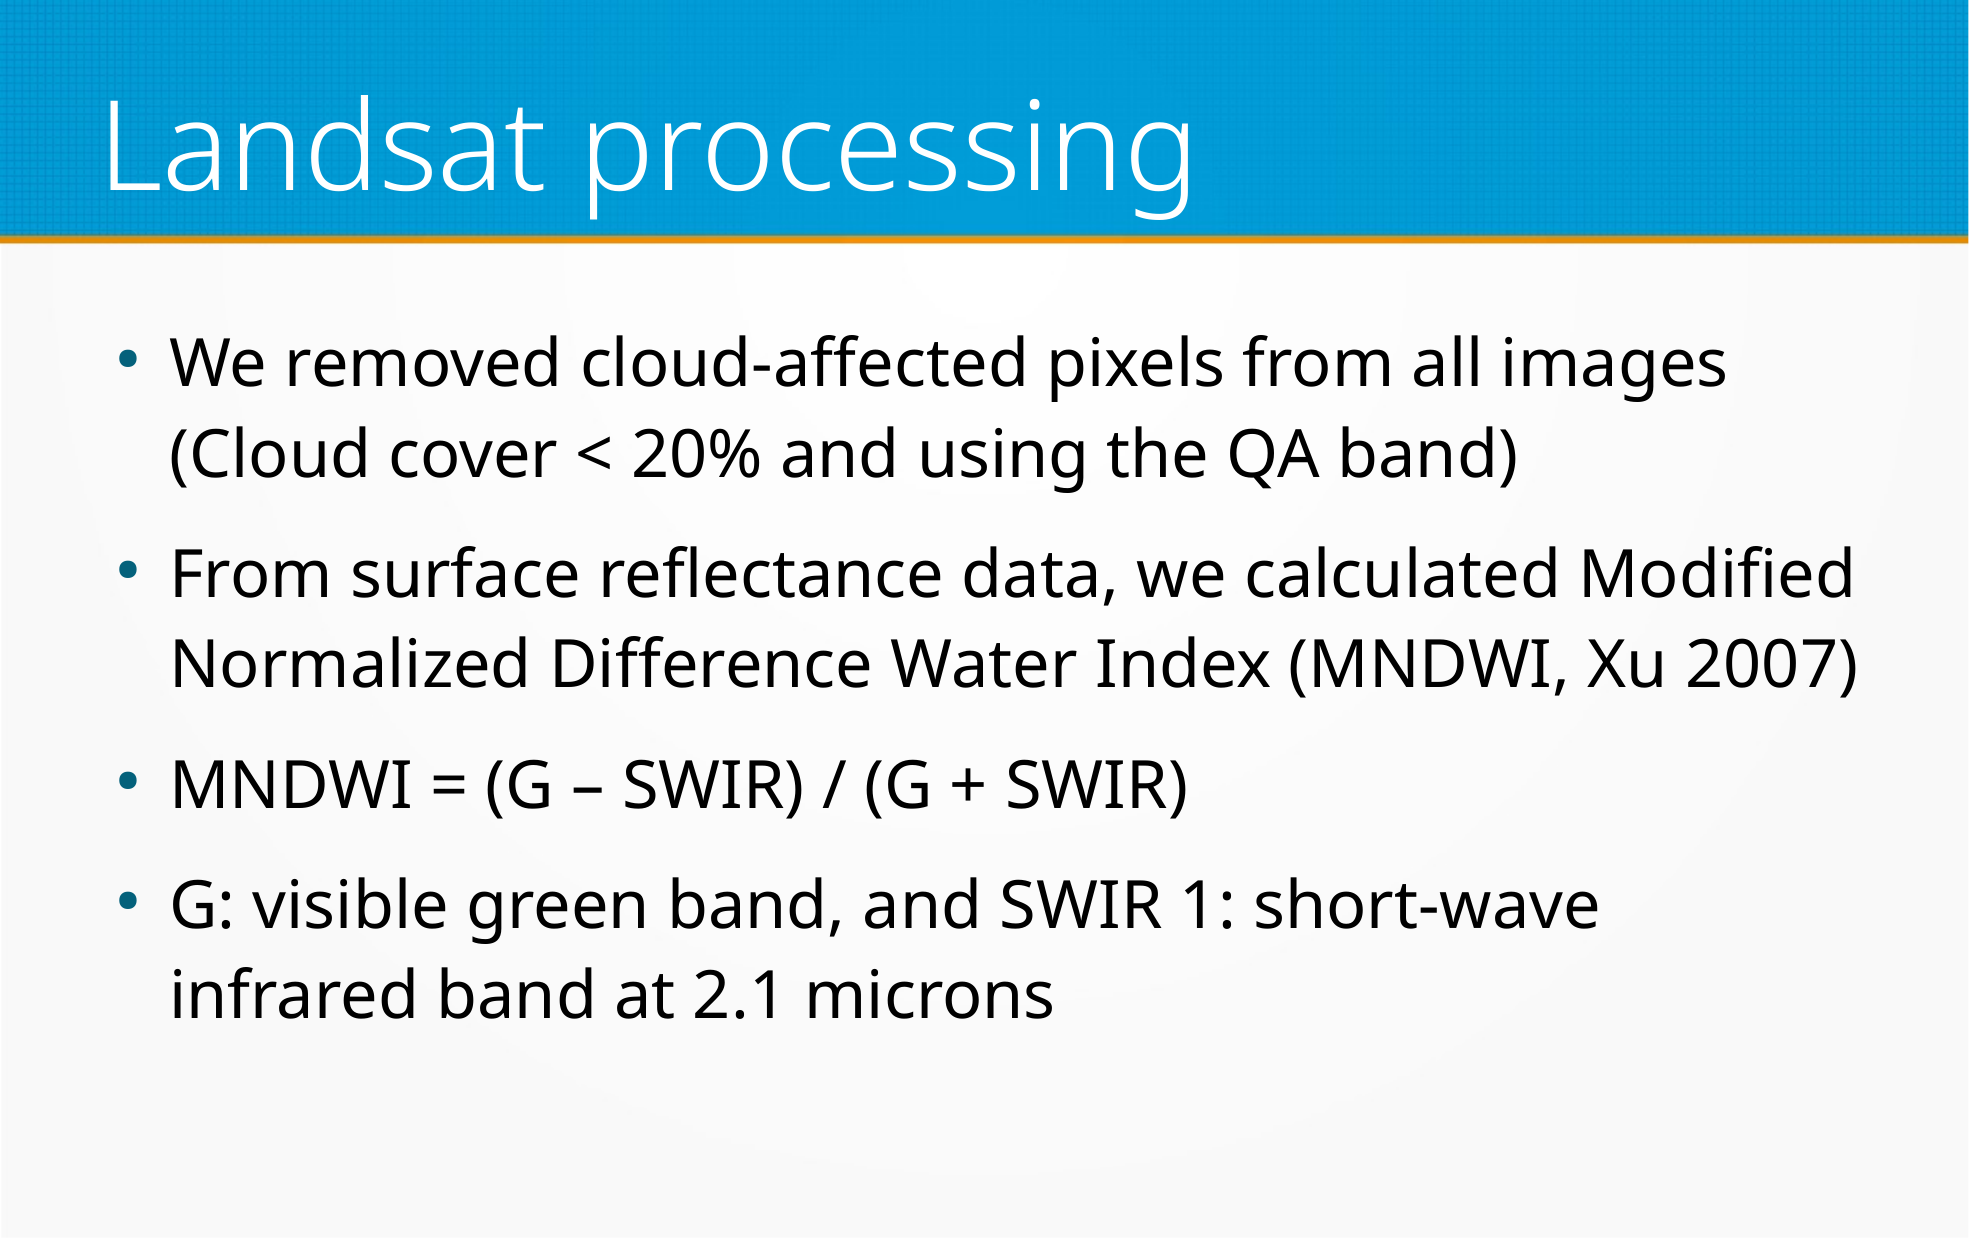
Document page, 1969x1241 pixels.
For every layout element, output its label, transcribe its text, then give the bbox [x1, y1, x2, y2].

list We removed cloud-affected pixels from all images (Cloud cover < 20% and using the QA band) From surface reflectance data, we calculated Modified Normalized Difference Water Index (MNDWI, Xu 2007) MNDWI = (G – SWIR) / (G + SWIR) G: visible green band, and SWIR 1: short-wave infrared band at 2.1 microns [98, 315, 1861, 1081]
title Landsat processing [98, 19, 1870, 227]
picture [0, 233, 1969, 1241]
